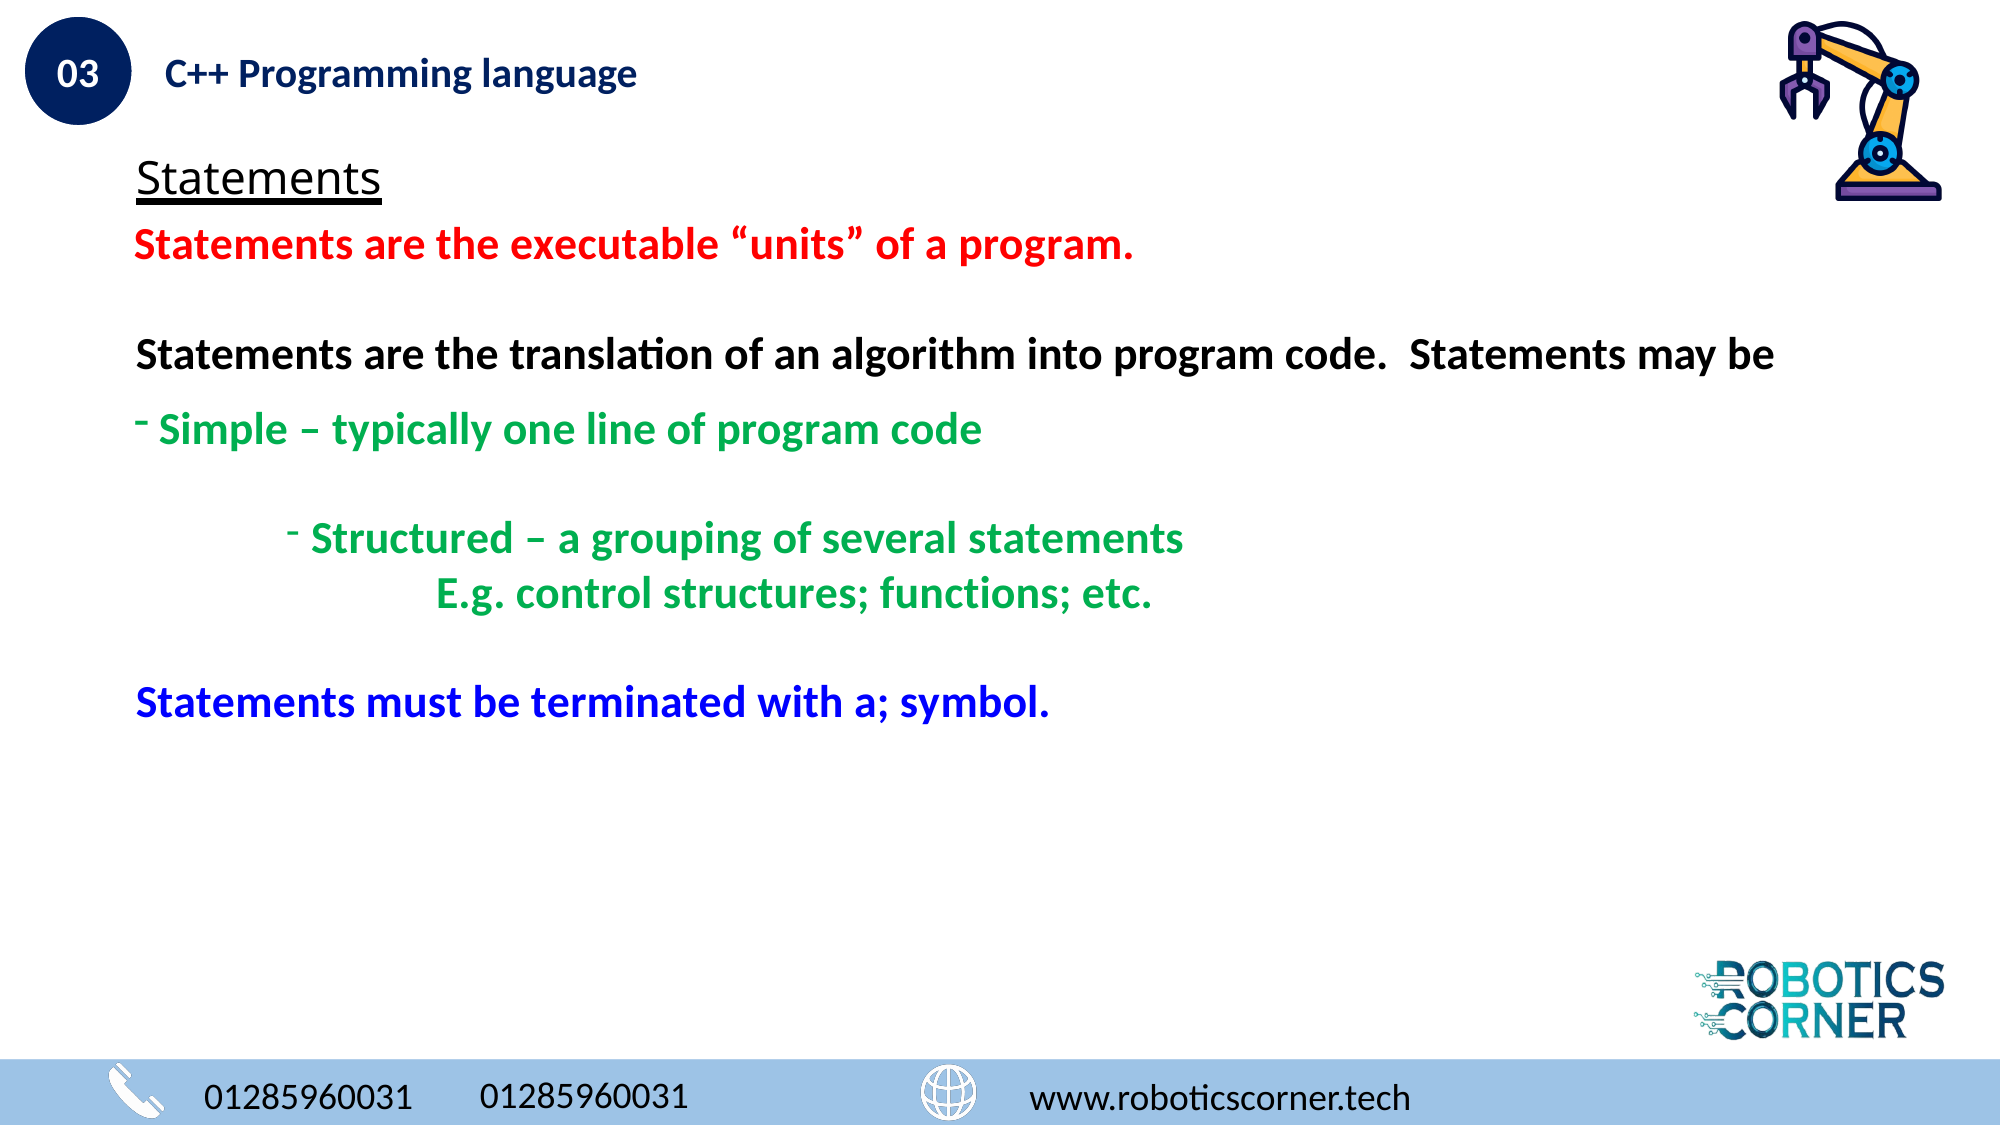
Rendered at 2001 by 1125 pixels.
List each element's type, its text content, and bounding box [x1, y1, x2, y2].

picture [1680, 859, 1953, 1059]
picture [915, 1059, 981, 1125]
text_box [0, 1059, 915, 1125]
text_box 01285960031 [189, 1064, 495, 1125]
picture [1771, 21, 1950, 201]
text_box 03 [22, 14, 134, 128]
text_box 01285960031 [465, 1063, 811, 1124]
title Statements [133, 79, 697, 210]
text_box C++ Programming language [150, 38, 697, 103]
picture [103, 1057, 170, 1124]
text_box www.roboticscorner.tech [1014, 1065, 1531, 1125]
text_box Statements are the executable “units” of a program. Statements are the translation of an algorithm into program code. Statements may be Simple – typically one line of program code Structured – a grouping of several statements E.g. control structures; functions; etc. Statements must be terminated with a; symbol. [133, 210, 1812, 727]
text_box [981, 1059, 2000, 1125]
